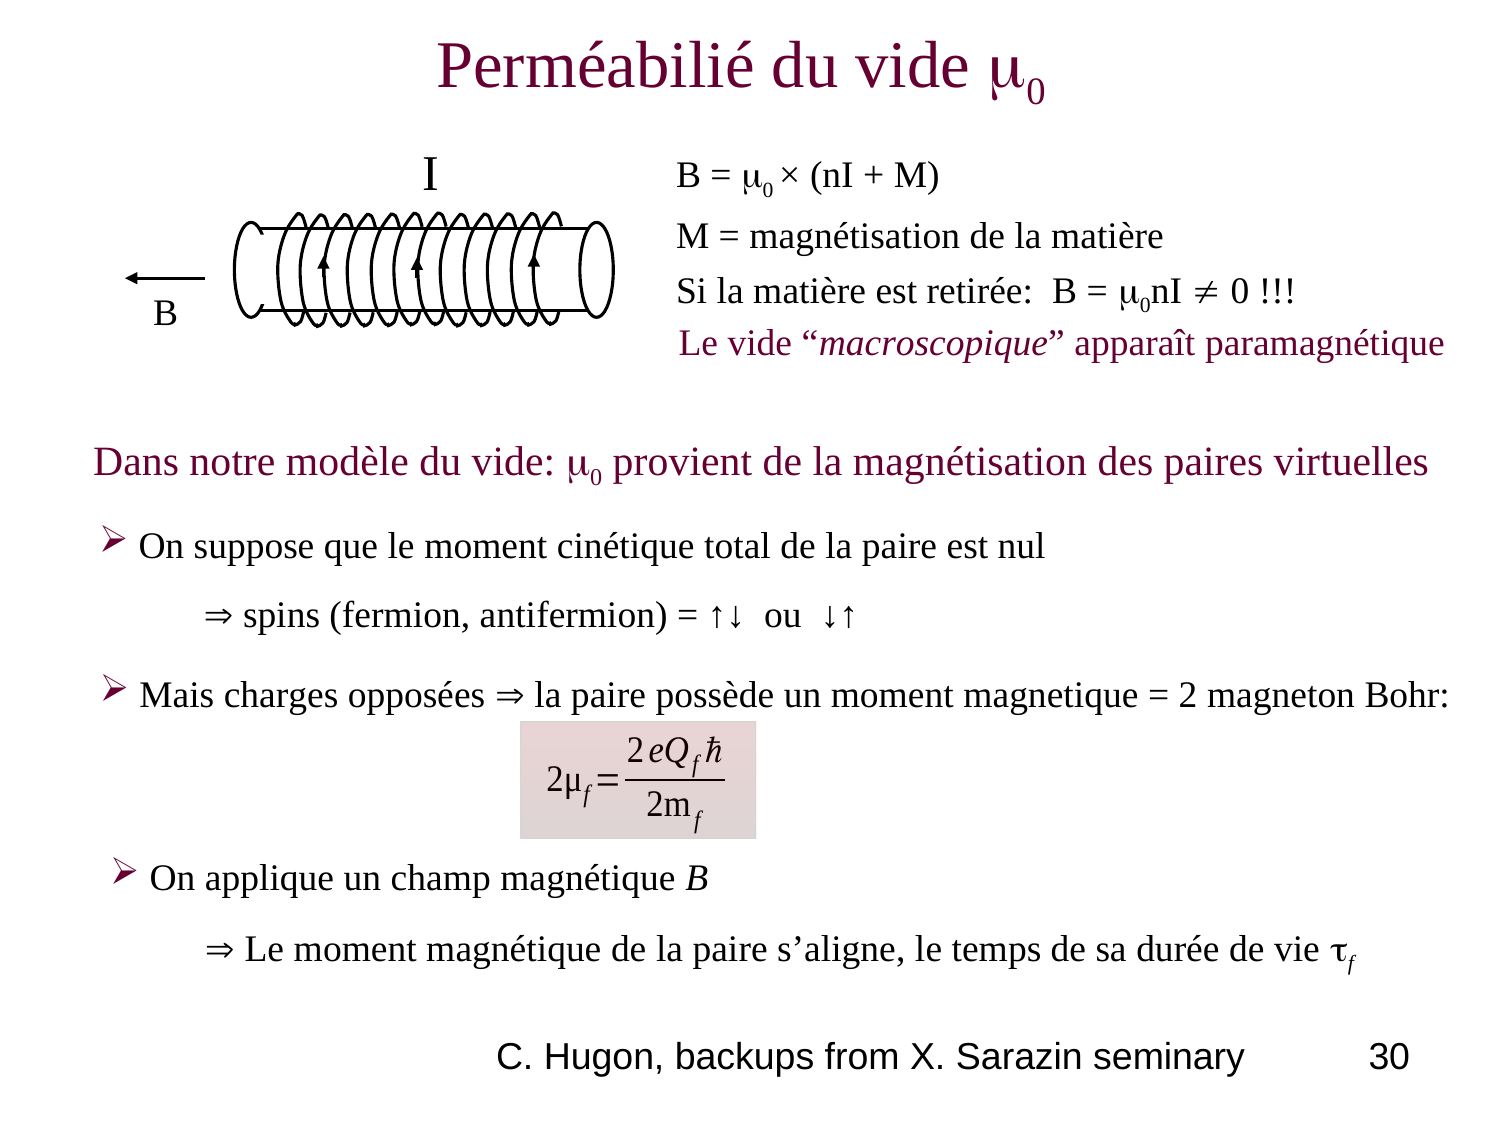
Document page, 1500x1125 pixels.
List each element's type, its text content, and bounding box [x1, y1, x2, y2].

text_box B = 0 × (nI + M) M = magnétisation de la matière Si la matière est retirée: B = 0nI  0 !!! [661, 132, 1312, 325]
text_box [520, 721, 757, 839]
text_box I [408, 132, 455, 208]
text_box Perméabilié du vide 0 [377, 13, 1105, 121]
text_box Dans notre modèle du vide: 0 provient de la magnétisation des paires virtuelles [78, 425, 1456, 499]
text_box B [138, 280, 193, 341]
text_box On suppose que le moment cinétique total de la paire est nul  spins (fermion, antifermion) = ↑↓ ou ↓↑ [84, 513, 1500, 643]
text_box Mais charges opposées  la paire possède un moment magnetique = 2 magneton Bohr: [85, 639, 1476, 723]
text_box On applique un champ magnétique B  Le moment magnétique de la paire s’aligne, le temps de sa durée de vie f [95, 822, 1369, 983]
text_box Le vide “macroscopique” apparaît paramagnétique [663, 310, 1461, 371]
text_box [579, 222, 614, 318]
text_box [234, 222, 275, 318]
